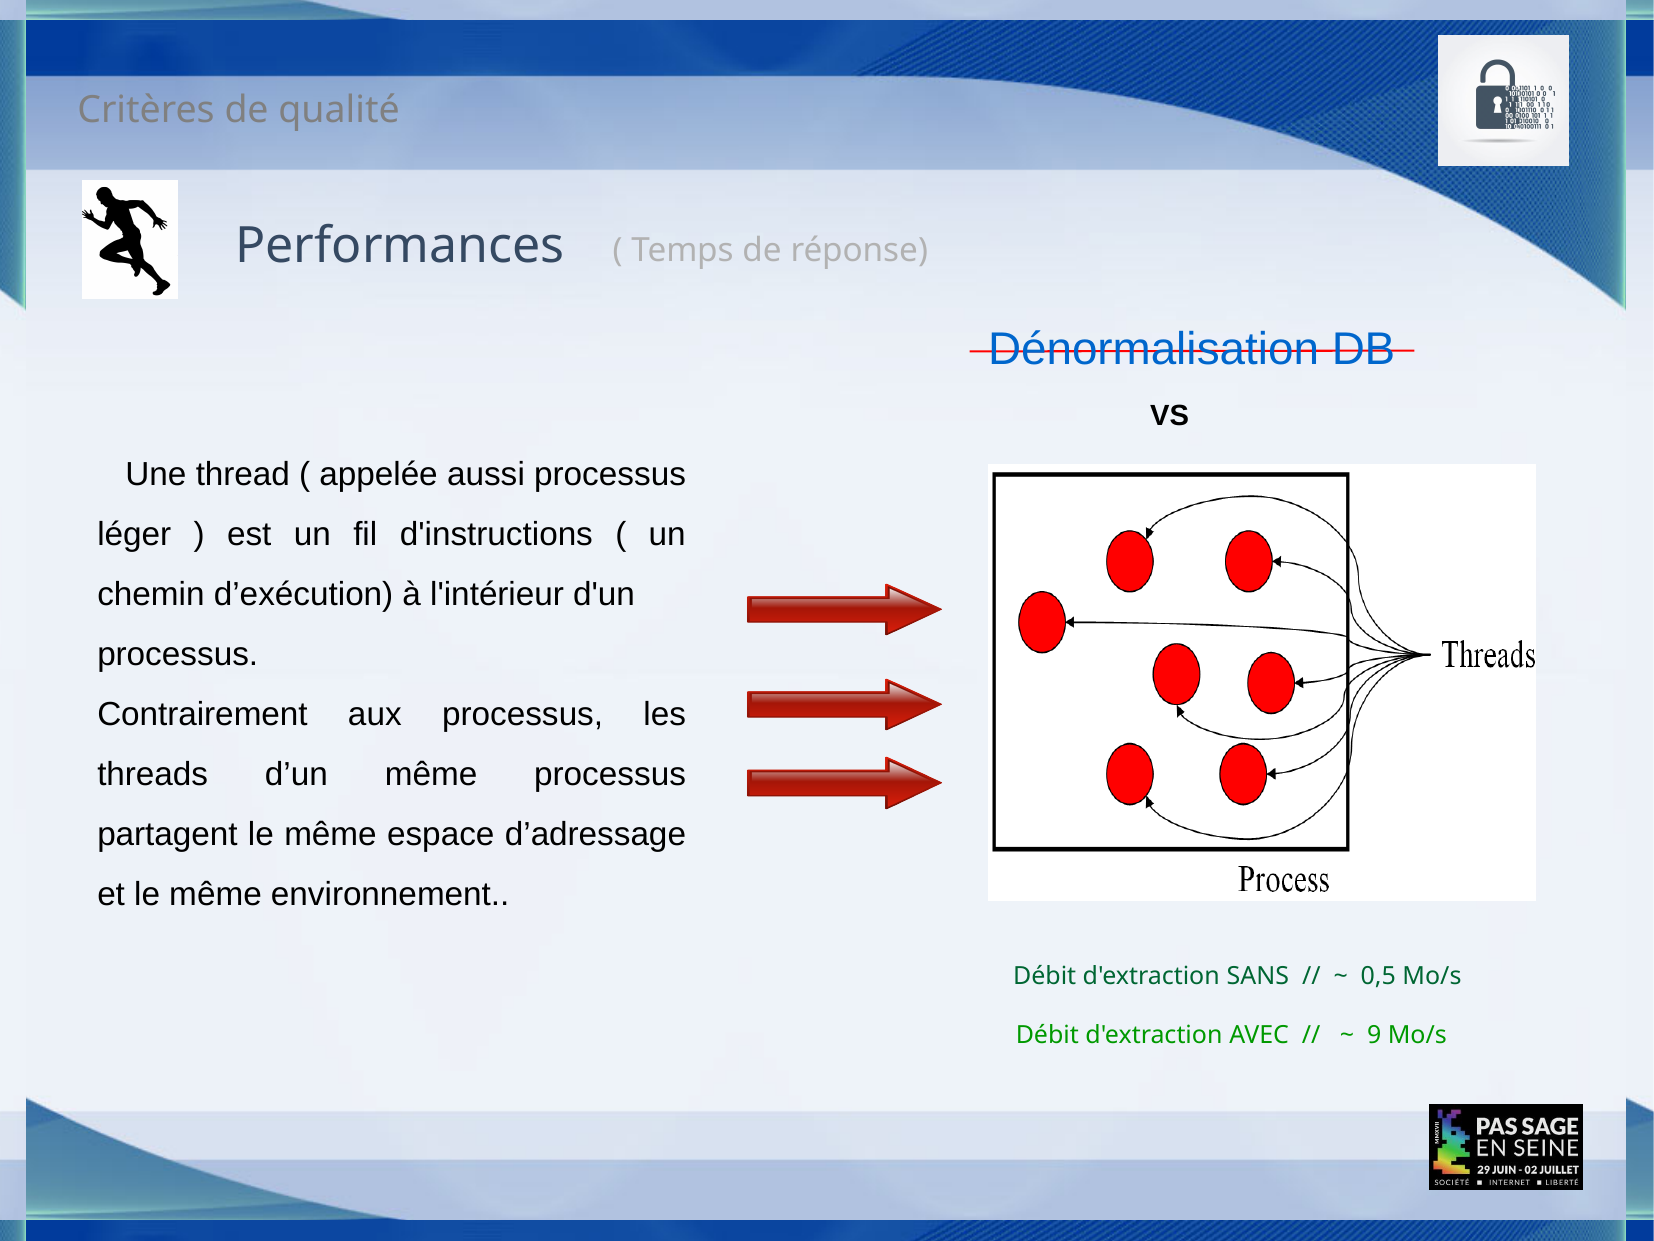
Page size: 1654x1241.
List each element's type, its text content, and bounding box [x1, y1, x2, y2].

title Débit d'extraction SANS // ~ 0,5 Mo/s [921, 946, 1548, 1004]
title Dénormalisation DB [954, 318, 1430, 378]
title Débit d'extraction AVEC // ~ 9 Mo/s [921, 1005, 1536, 1063]
title Critères de qualité [11, 86, 466, 131]
picture [0, 0, 1654, 1241]
text_box Une thread ( appelée aussi processus léger ) est un fil d'instructions ( un chemin d’exécution) à l'intérieur d'un processus. Contrairement aux processus, les threads d’un même processus partagent le même espace d’adressage et le même environnement.. [82, 425, 702, 971]
title VS [1122, 393, 1218, 438]
title Performances [178, 196, 624, 290]
title ( Temps de réponse) [595, 227, 945, 271]
